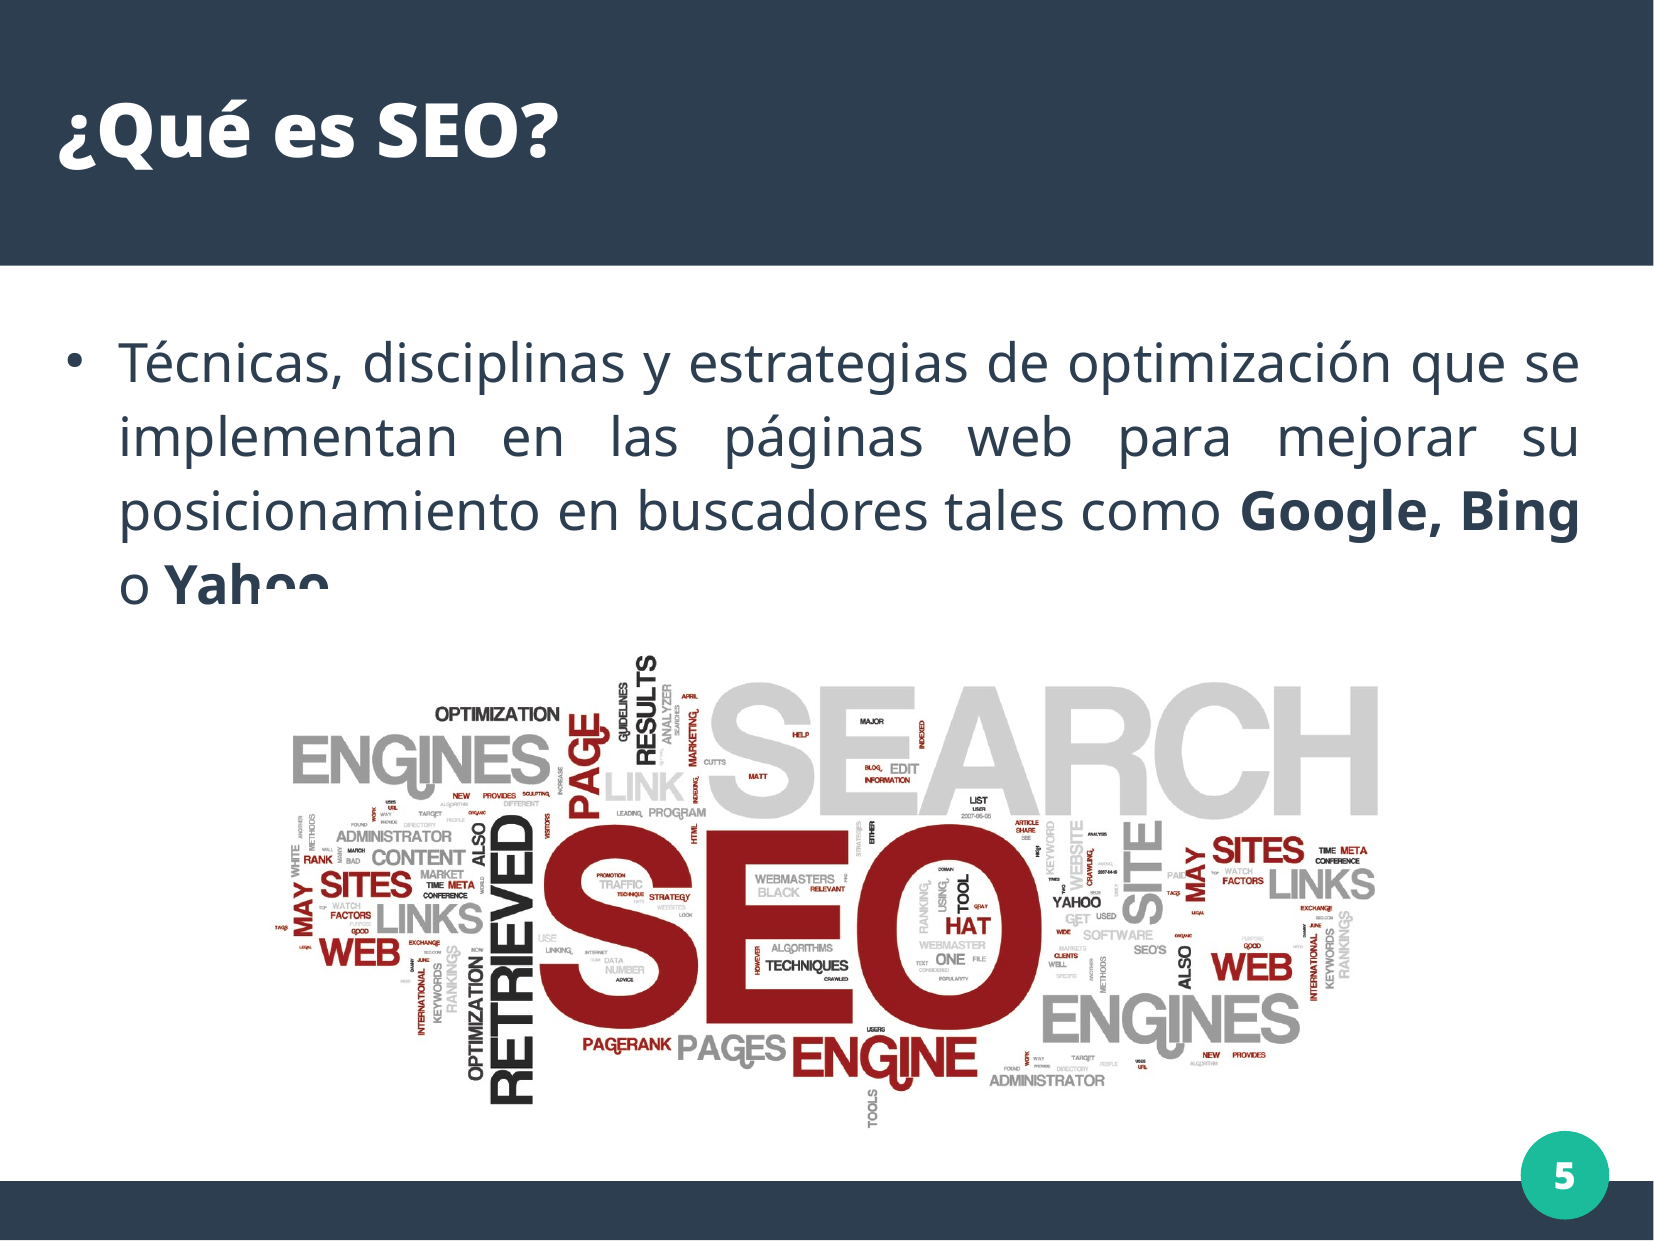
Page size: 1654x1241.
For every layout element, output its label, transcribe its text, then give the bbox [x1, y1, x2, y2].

picture [258, 589, 1394, 1158]
list Técnicas, disciplinas y estrategias de optimización que se implementan en las páginas web para mejorar su posicionamiento en buscadores tales como Google, Bing o Yahoo. [47, 324, 1583, 577]
title ¿Qué es SEO? [59, 49, 1595, 207]
